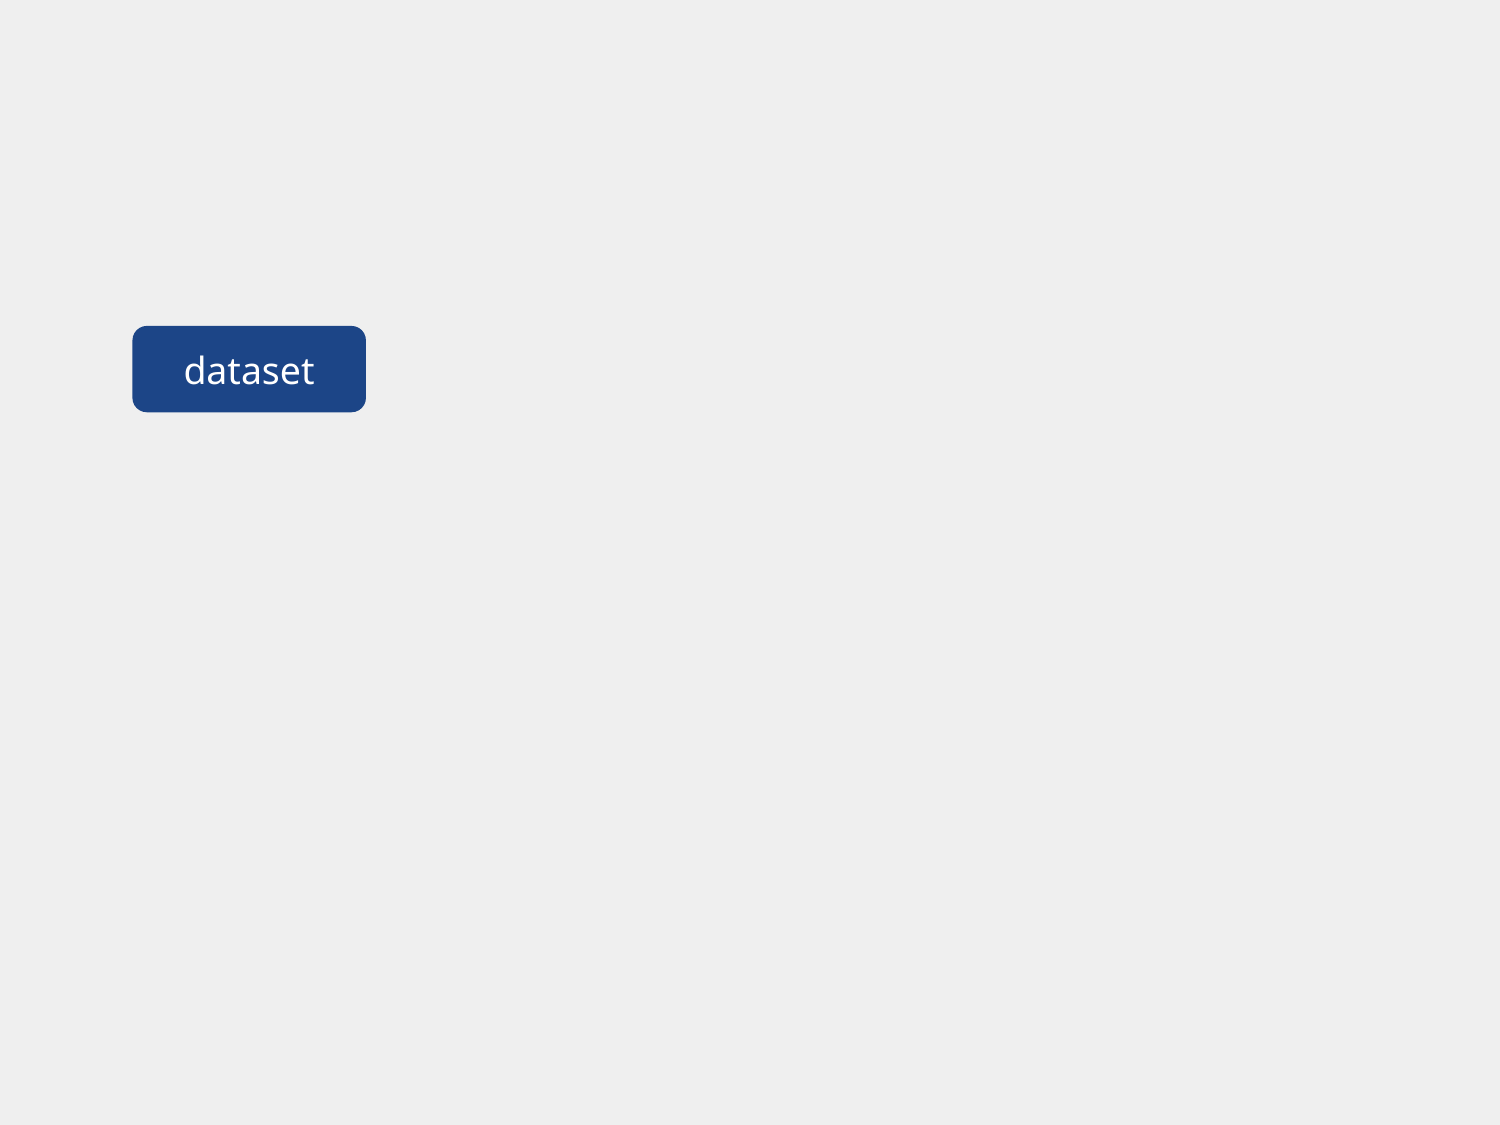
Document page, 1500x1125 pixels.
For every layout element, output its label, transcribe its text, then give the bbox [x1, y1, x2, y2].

text_box dataset [132, 325, 366, 413]
